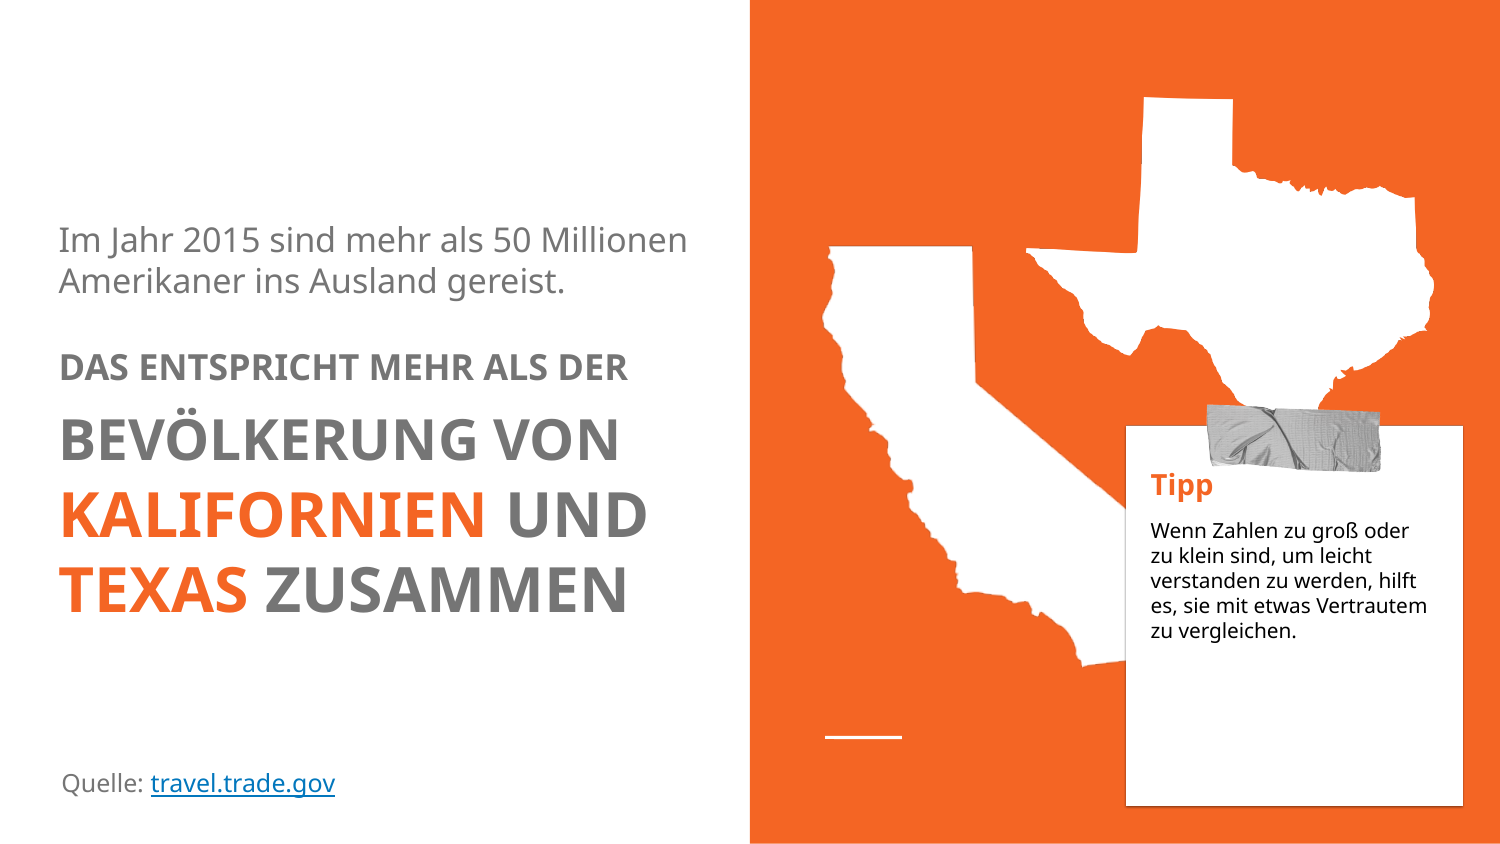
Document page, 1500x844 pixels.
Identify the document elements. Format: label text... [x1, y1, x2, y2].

title Im Jahr 2015 sind mehr als 50 Millionen Amerikaner ins Ausland gereist. DAS ENTSPRICHT MEHR ALS DER BEVÖLKERUNG VON KALIFORNIEN UND TEXAS ZUSAMMEN [43, 123, 708, 721]
text_box Quelle: travel.trade.gov [46, 763, 1071, 806]
picture [762, 78, 1476, 821]
text_box Tipp Wenn Zahlen zu groß oder zu klein sind, um leicht verstanden zu werden, hilft es, sie mit etwas Vertrautem zu vergleichen. [1135, 451, 1452, 781]
